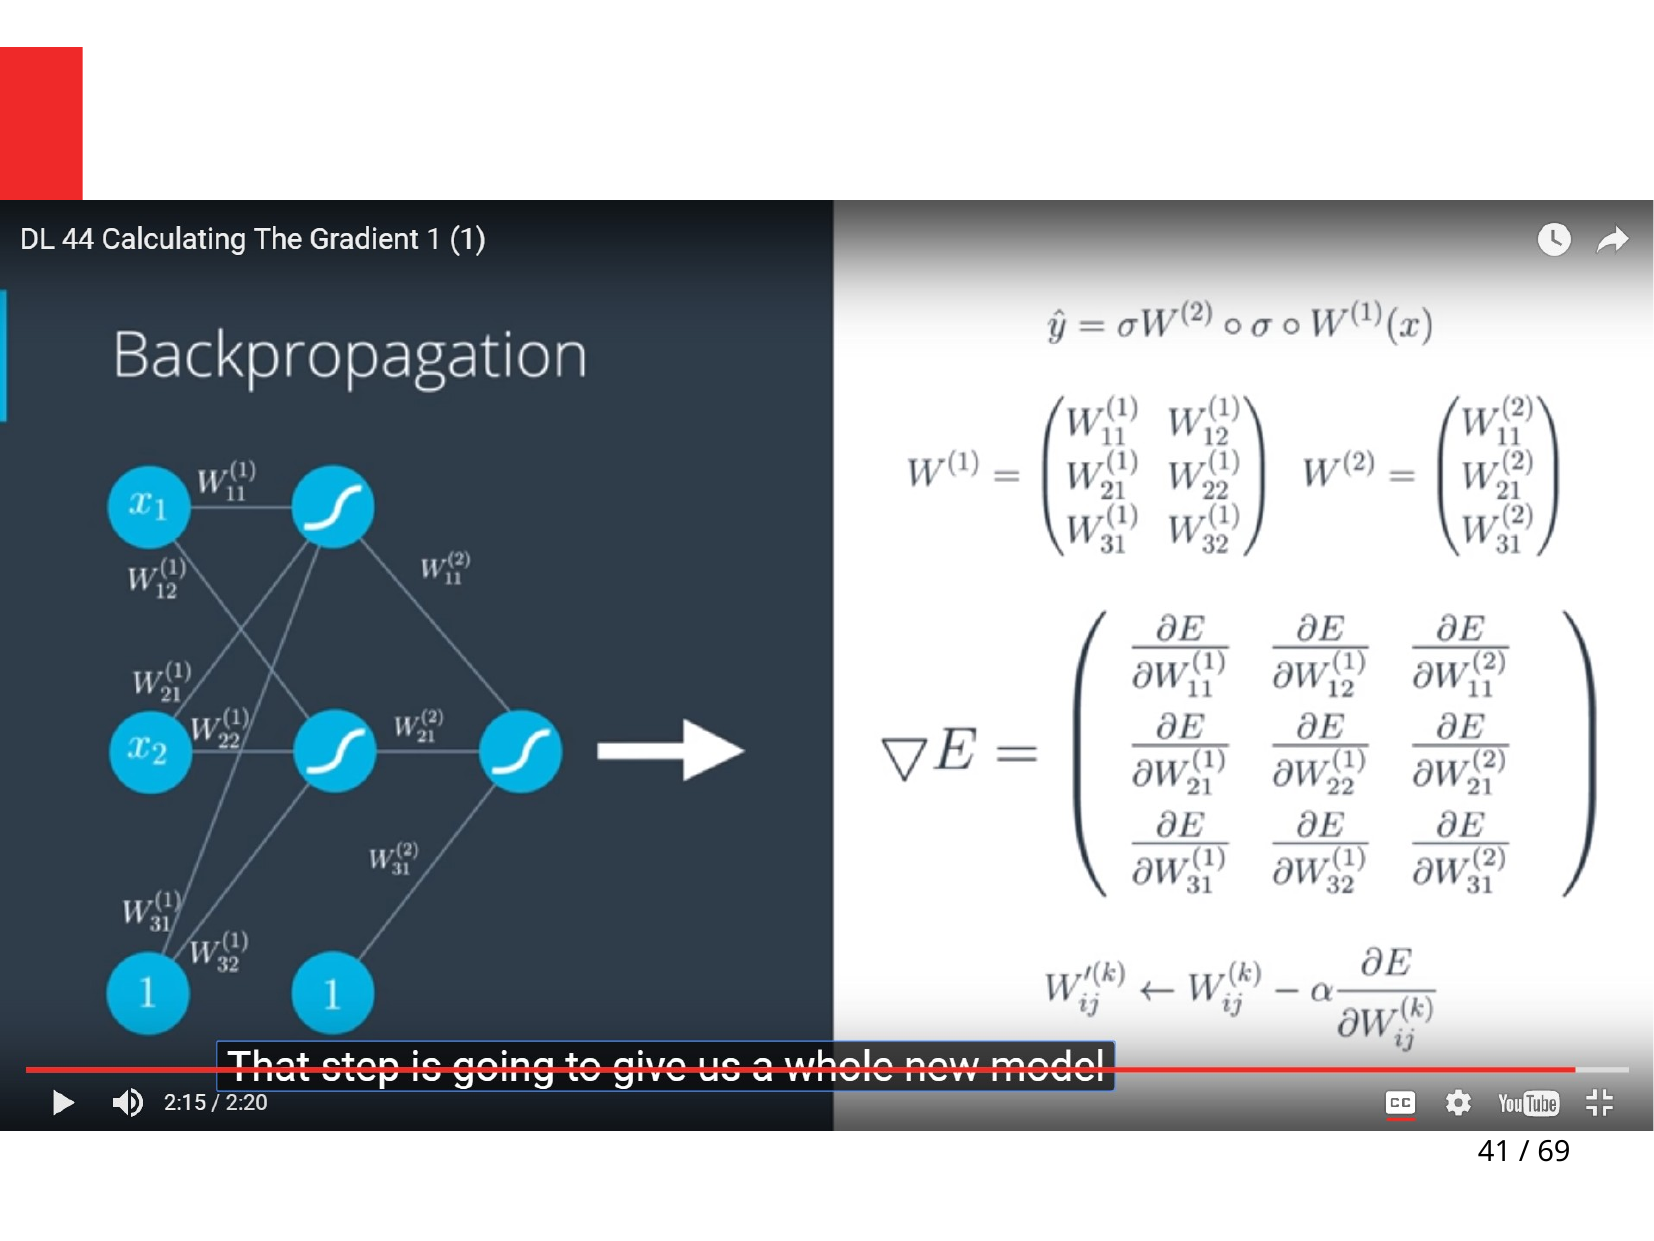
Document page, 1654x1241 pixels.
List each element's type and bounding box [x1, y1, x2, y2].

picture [0, 200, 1654, 1131]
